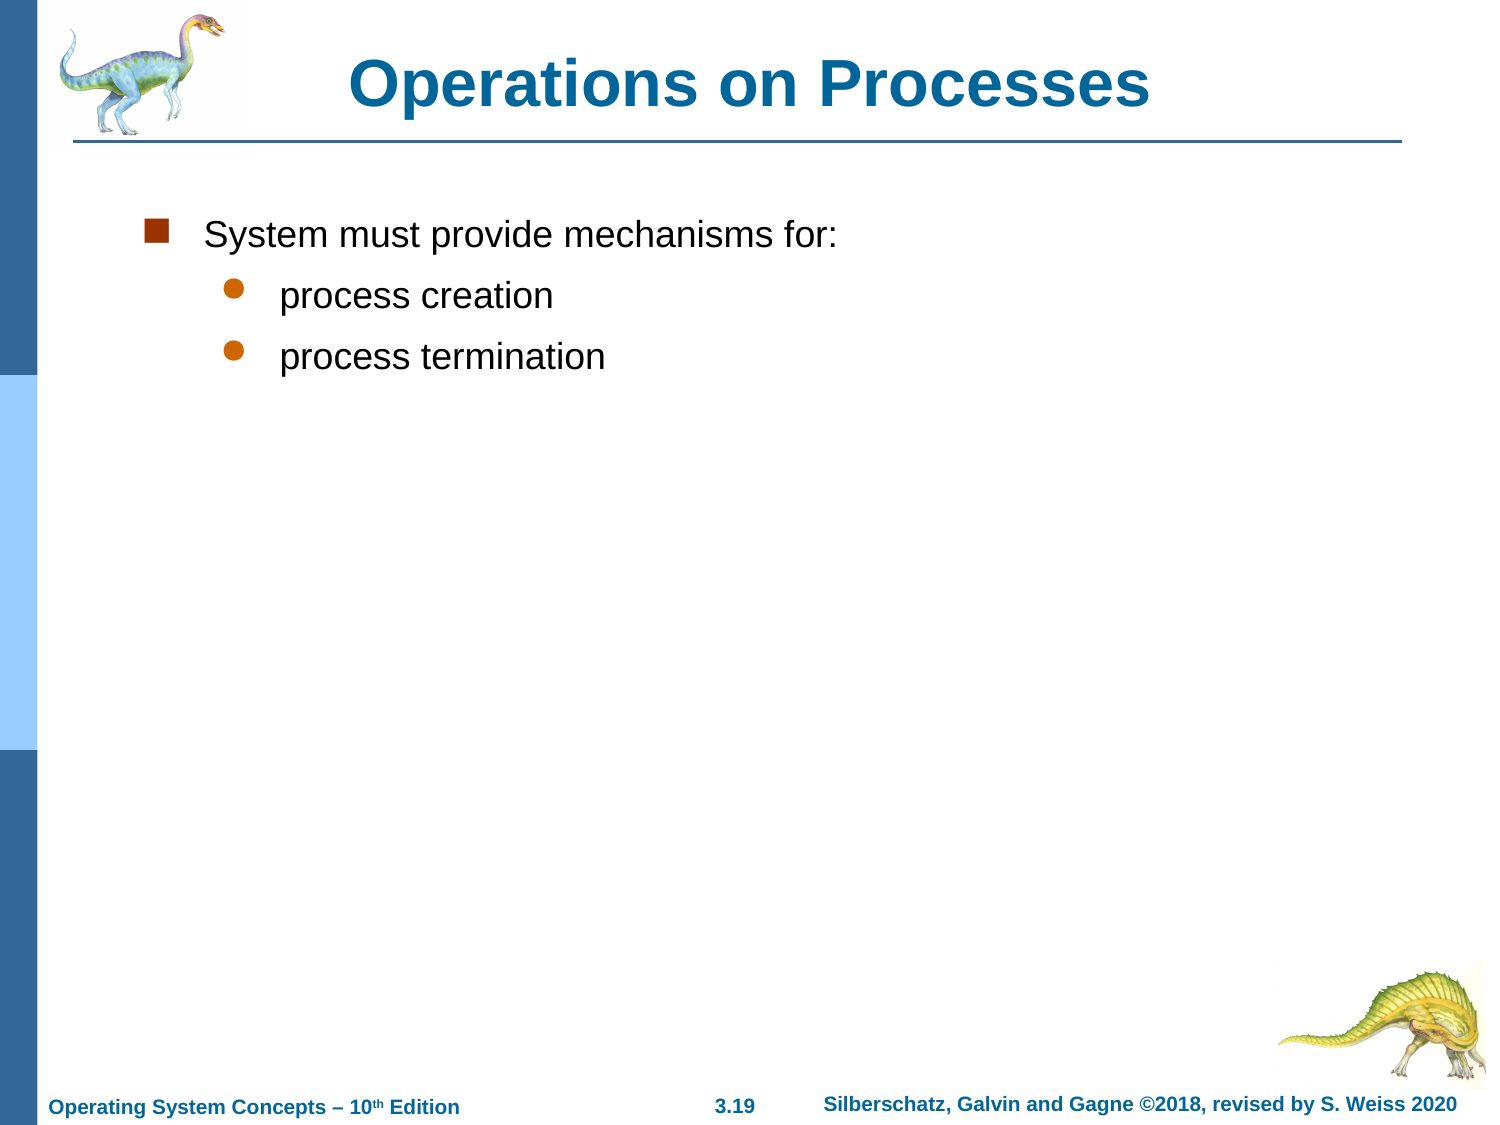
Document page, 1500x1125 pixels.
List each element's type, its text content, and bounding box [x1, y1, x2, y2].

title Operations on Processes [75, 32, 1426, 128]
picture [1140, 1096, 1148, 1101]
picture [46, 0, 243, 149]
picture [1275, 959, 1486, 1090]
list System must provide mechanisms for: process creation process termination [132, 202, 1360, 933]
